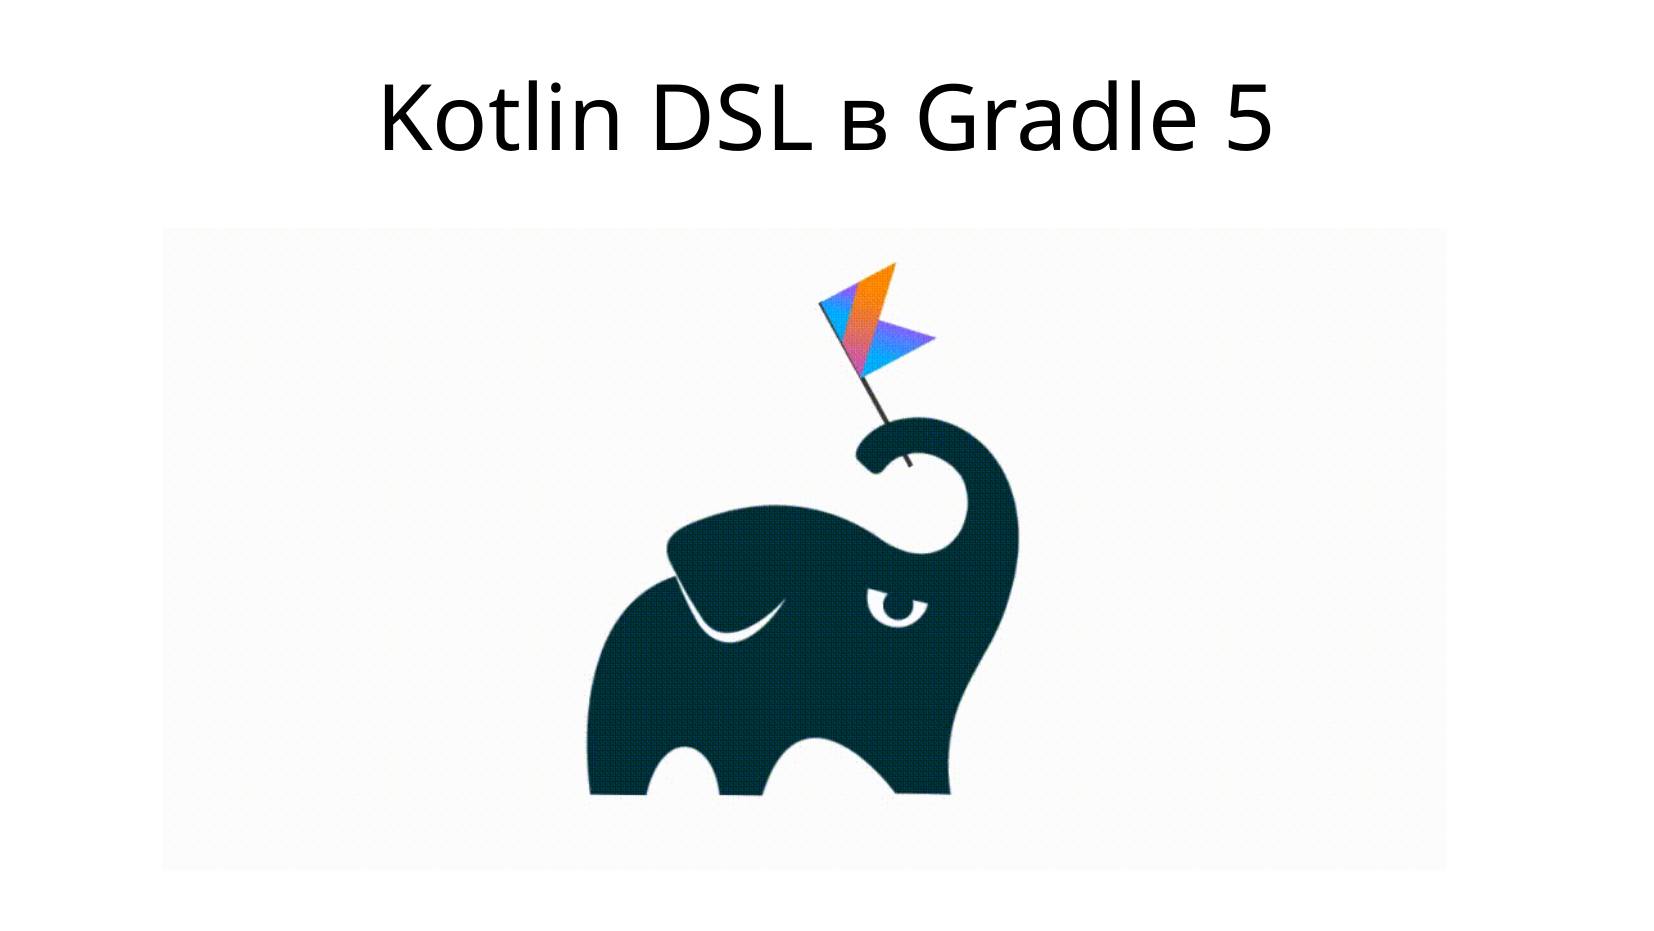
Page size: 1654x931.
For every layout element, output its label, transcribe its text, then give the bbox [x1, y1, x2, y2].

picture [163, 228, 1447, 871]
title Kotlin DSL в Gradle 5 [82, 37, 1571, 193]
